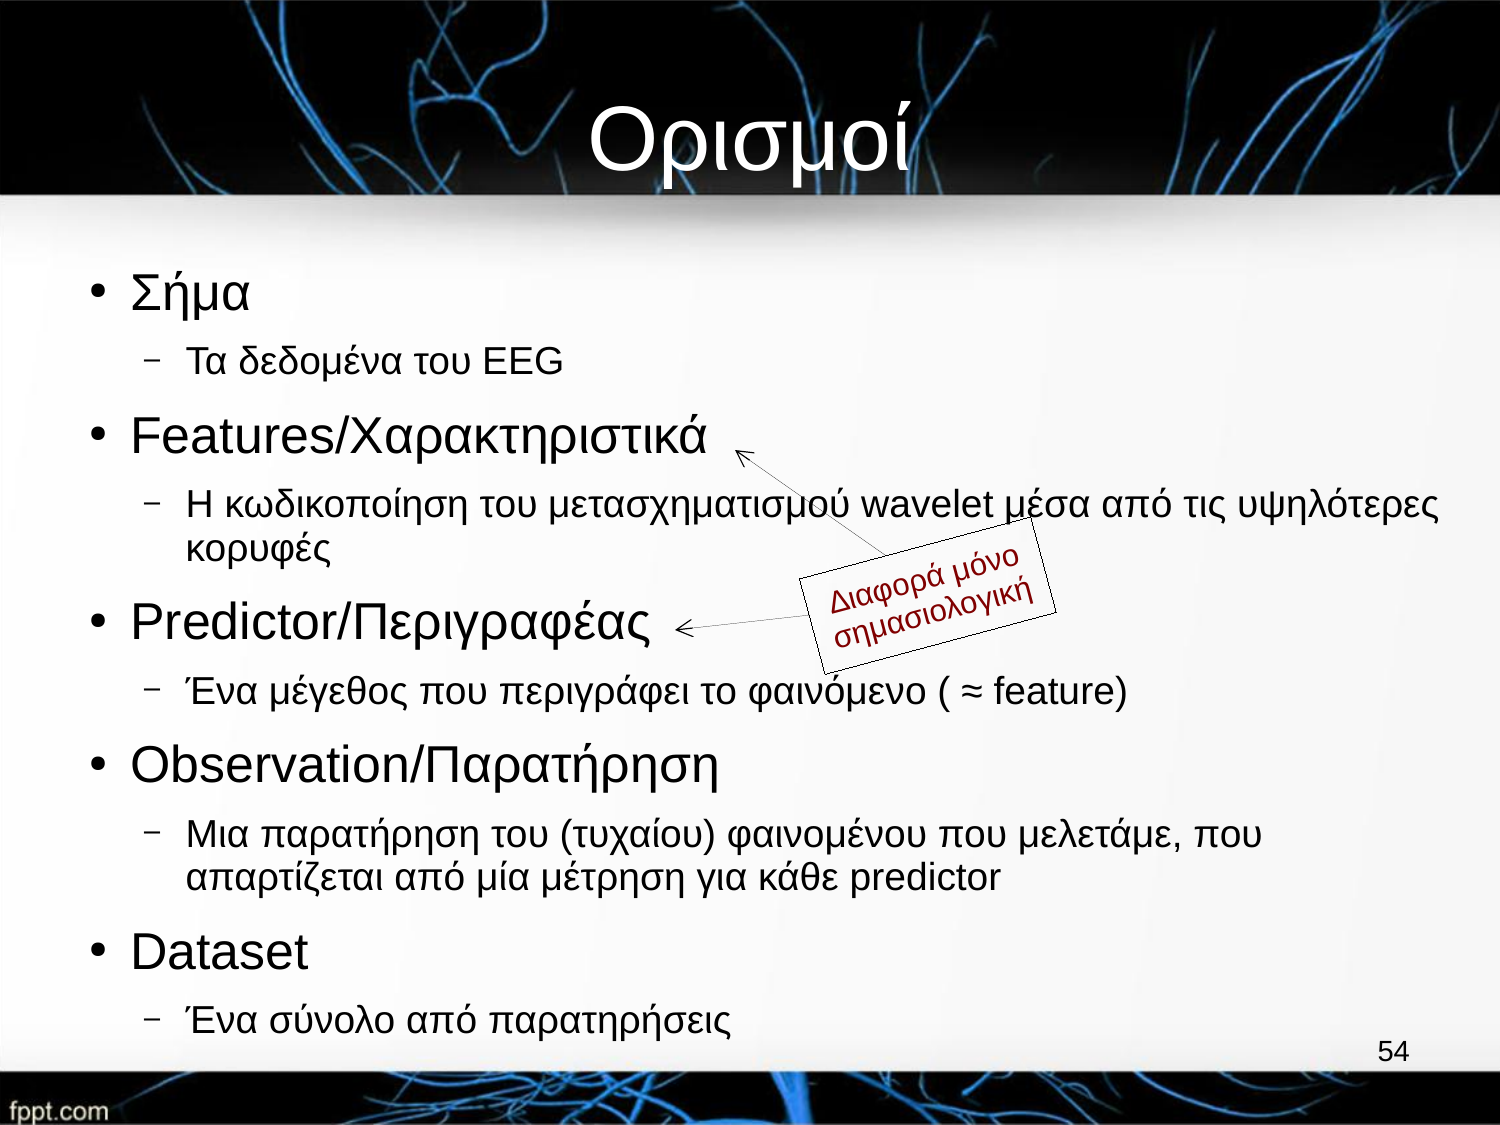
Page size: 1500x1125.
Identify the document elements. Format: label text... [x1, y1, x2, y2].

picture [0, 0, 1500, 1125]
text_box Διαφορά μόνο σημασιολογική [799, 516, 1057, 675]
title Ορισμοί [75, 45, 1425, 233]
list Σήμα Τα δεδομένα του EEG Features/Χαρακτηριστικά Η κωδικοποίηση του μετασχηματισμού wavelet μέσα από τις υψηλότερες κορυφές Predictor/Περιγραφέας Ένα μέγεθος που περιγράφει το φαινόμενο ( ≈ feature) Observation/Παρατήρηση Μια παρατήρηση του (τυχαίου) φαινομένου που μελετάμε, που απαρτίζεται από μία μέτρηση για κάθε predictor Dataset Ένα σύνολο από παρατηρήσεις [75, 263, 1456, 1048]
